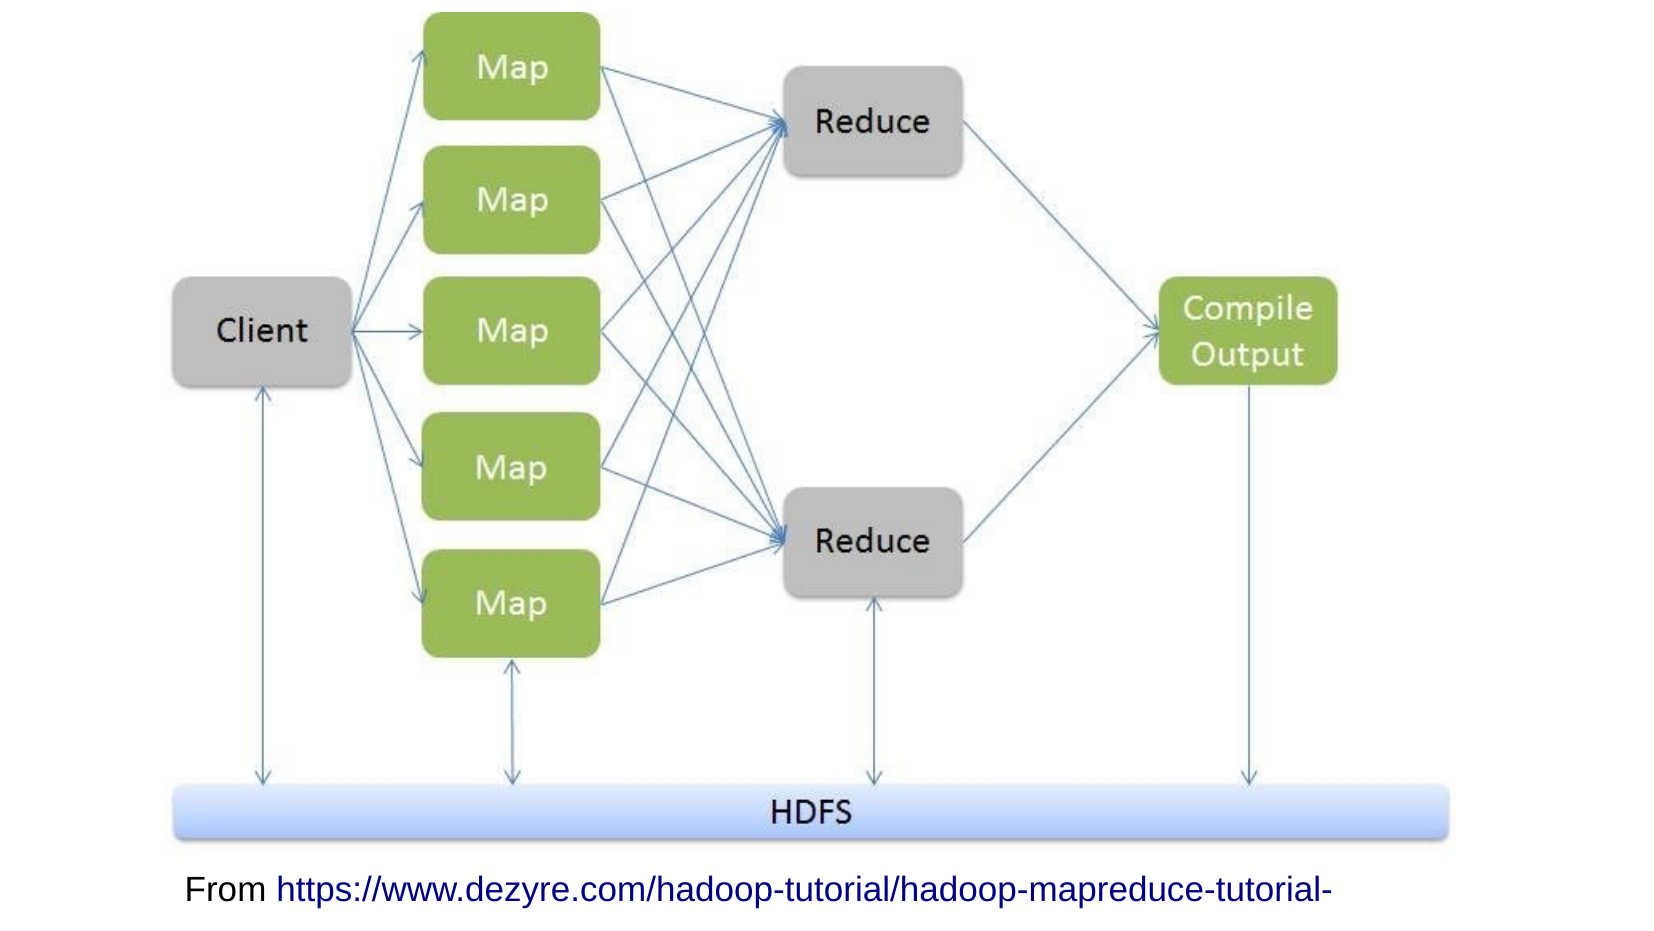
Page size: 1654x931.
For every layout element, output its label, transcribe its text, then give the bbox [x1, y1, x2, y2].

picture [165, 12, 1456, 867]
list From https://www.dezyre.com/hadoop-tutorial/hadoop-mapreduce-tutorial- [135, 870, 1624, 931]
